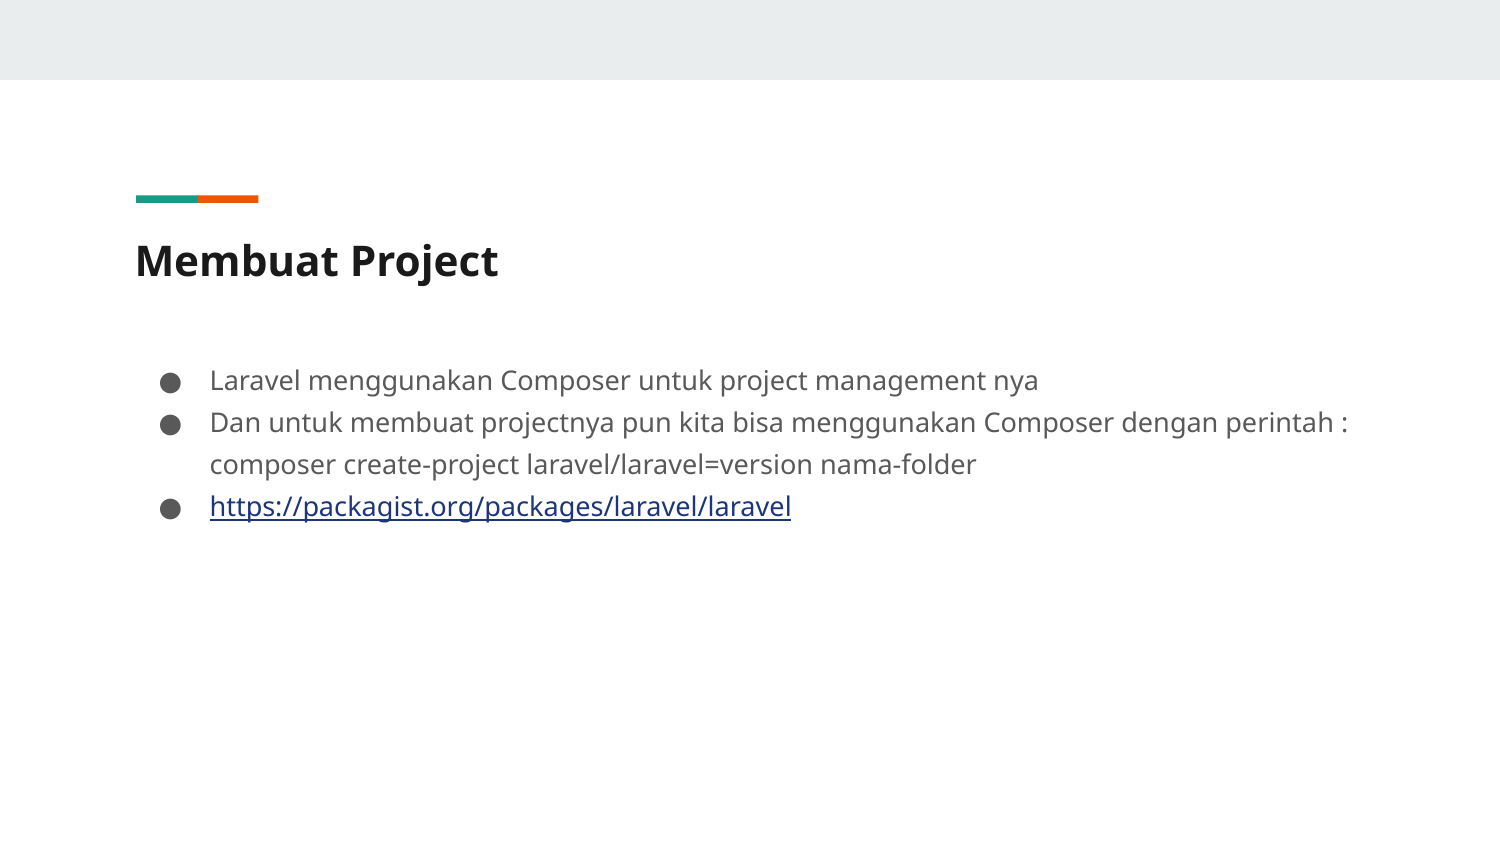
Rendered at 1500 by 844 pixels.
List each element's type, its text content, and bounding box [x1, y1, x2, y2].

title Membuat Project [119, 216, 1381, 305]
list Laravel menggunakan Composer untuk project management nya Dan untuk membuat projectnya pun kita bisa menggunakan Composer dengan perintah : composer create-project laravel/laravel=version nama-folder https://packagist.org/packages/laravel/laravel [119, 341, 1381, 712]
